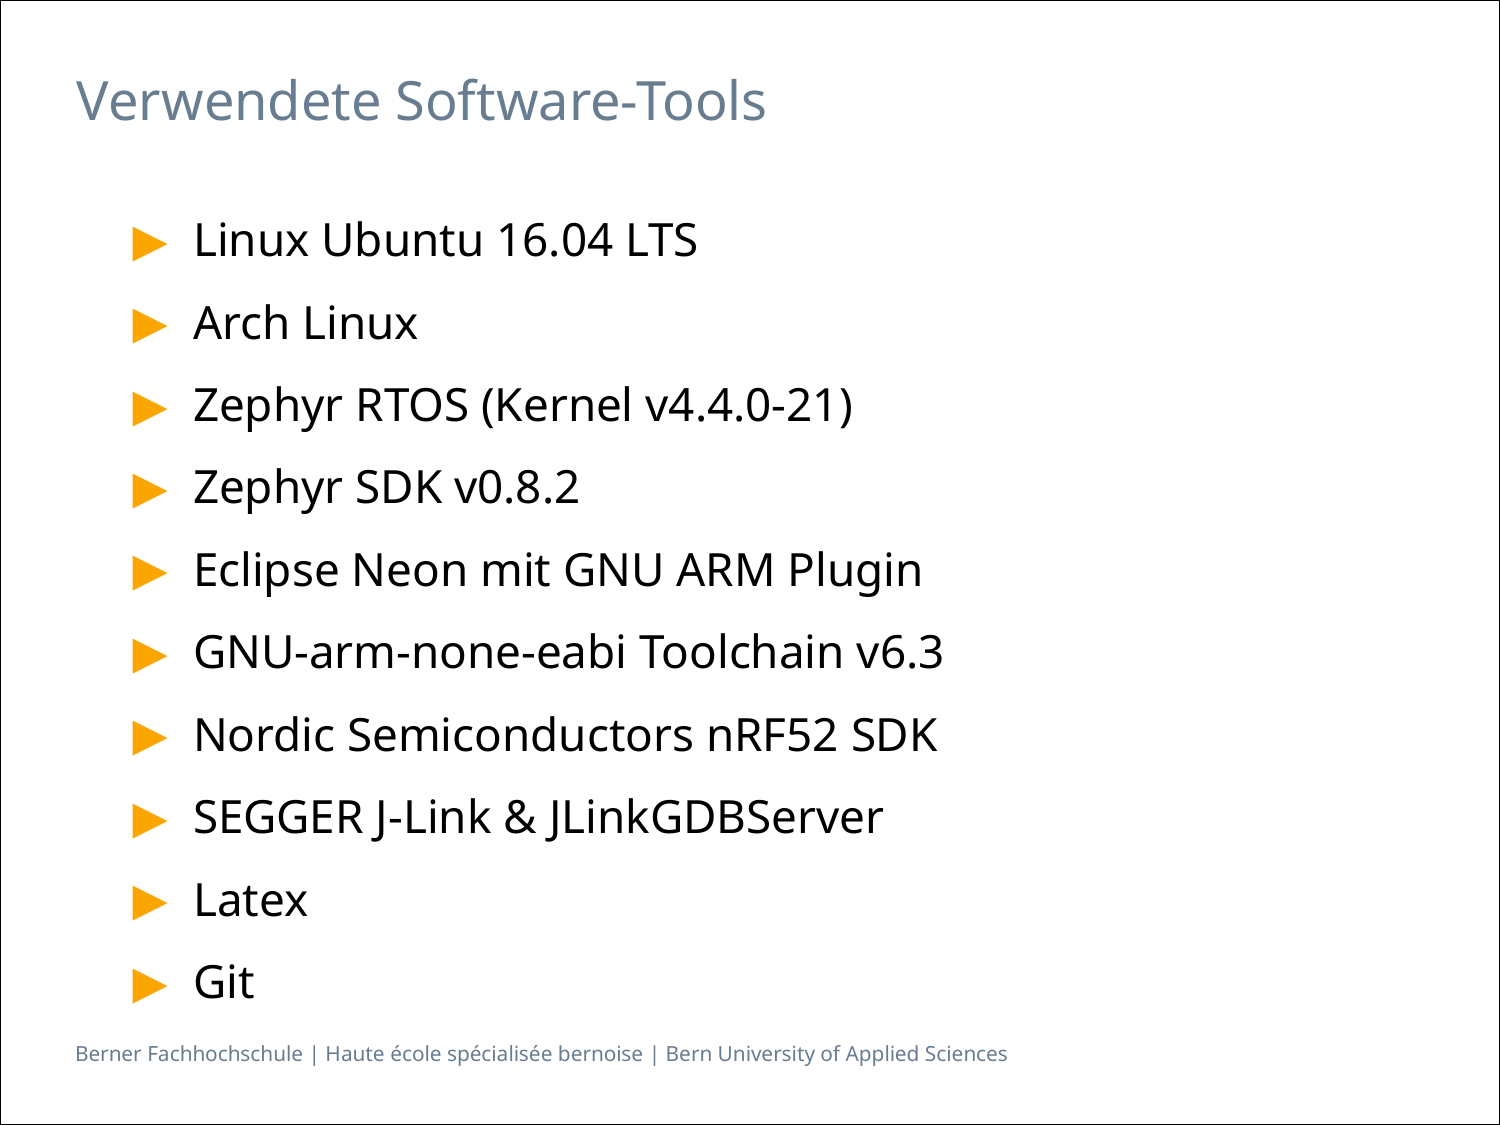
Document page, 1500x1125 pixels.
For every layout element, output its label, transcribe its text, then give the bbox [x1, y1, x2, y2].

list Linux Ubuntu 16.04 LTS Arch Linux Zephyr RTOS (Kernel v4.4.0-21) Zephyr SDK v0.8.2 Eclipse Neon mit GNU ARM Plugin GNU-arm-none-eabi Toolchain v6.3 Nordic Semiconductors nRF52 SDK SEGGER J-Link & JLinkGDBServer Latex Git [118, 175, 1376, 996]
title Verwendete Software-Tools [76, 59, 1418, 148]
